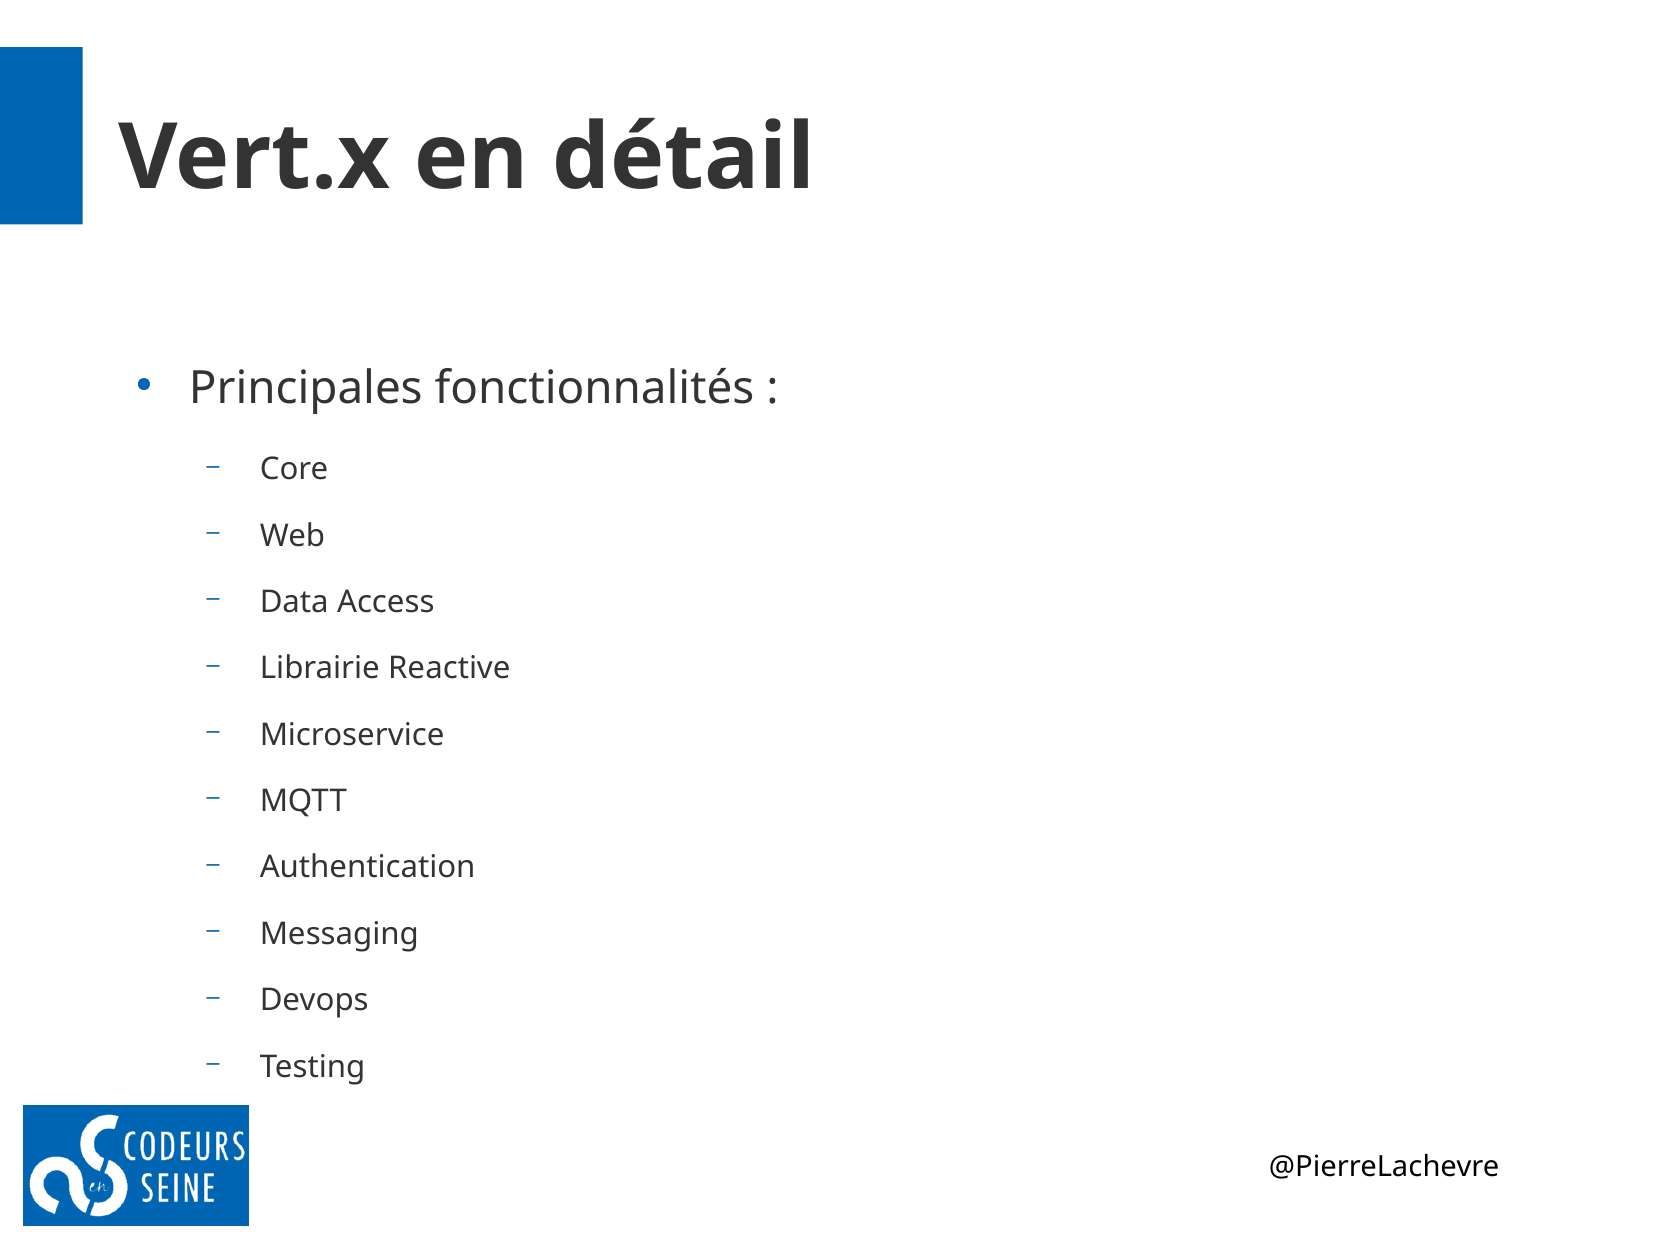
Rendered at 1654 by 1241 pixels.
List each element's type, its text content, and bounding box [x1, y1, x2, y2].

title Vert.x en détail [118, 49, 1571, 257]
list Principales fonctionnalités : Core Web Data Access Librairie Reactive Microservice MQTT Authentication Messaging Devops Testing [118, 354, 1536, 1074]
picture [23, 1105, 249, 1226]
